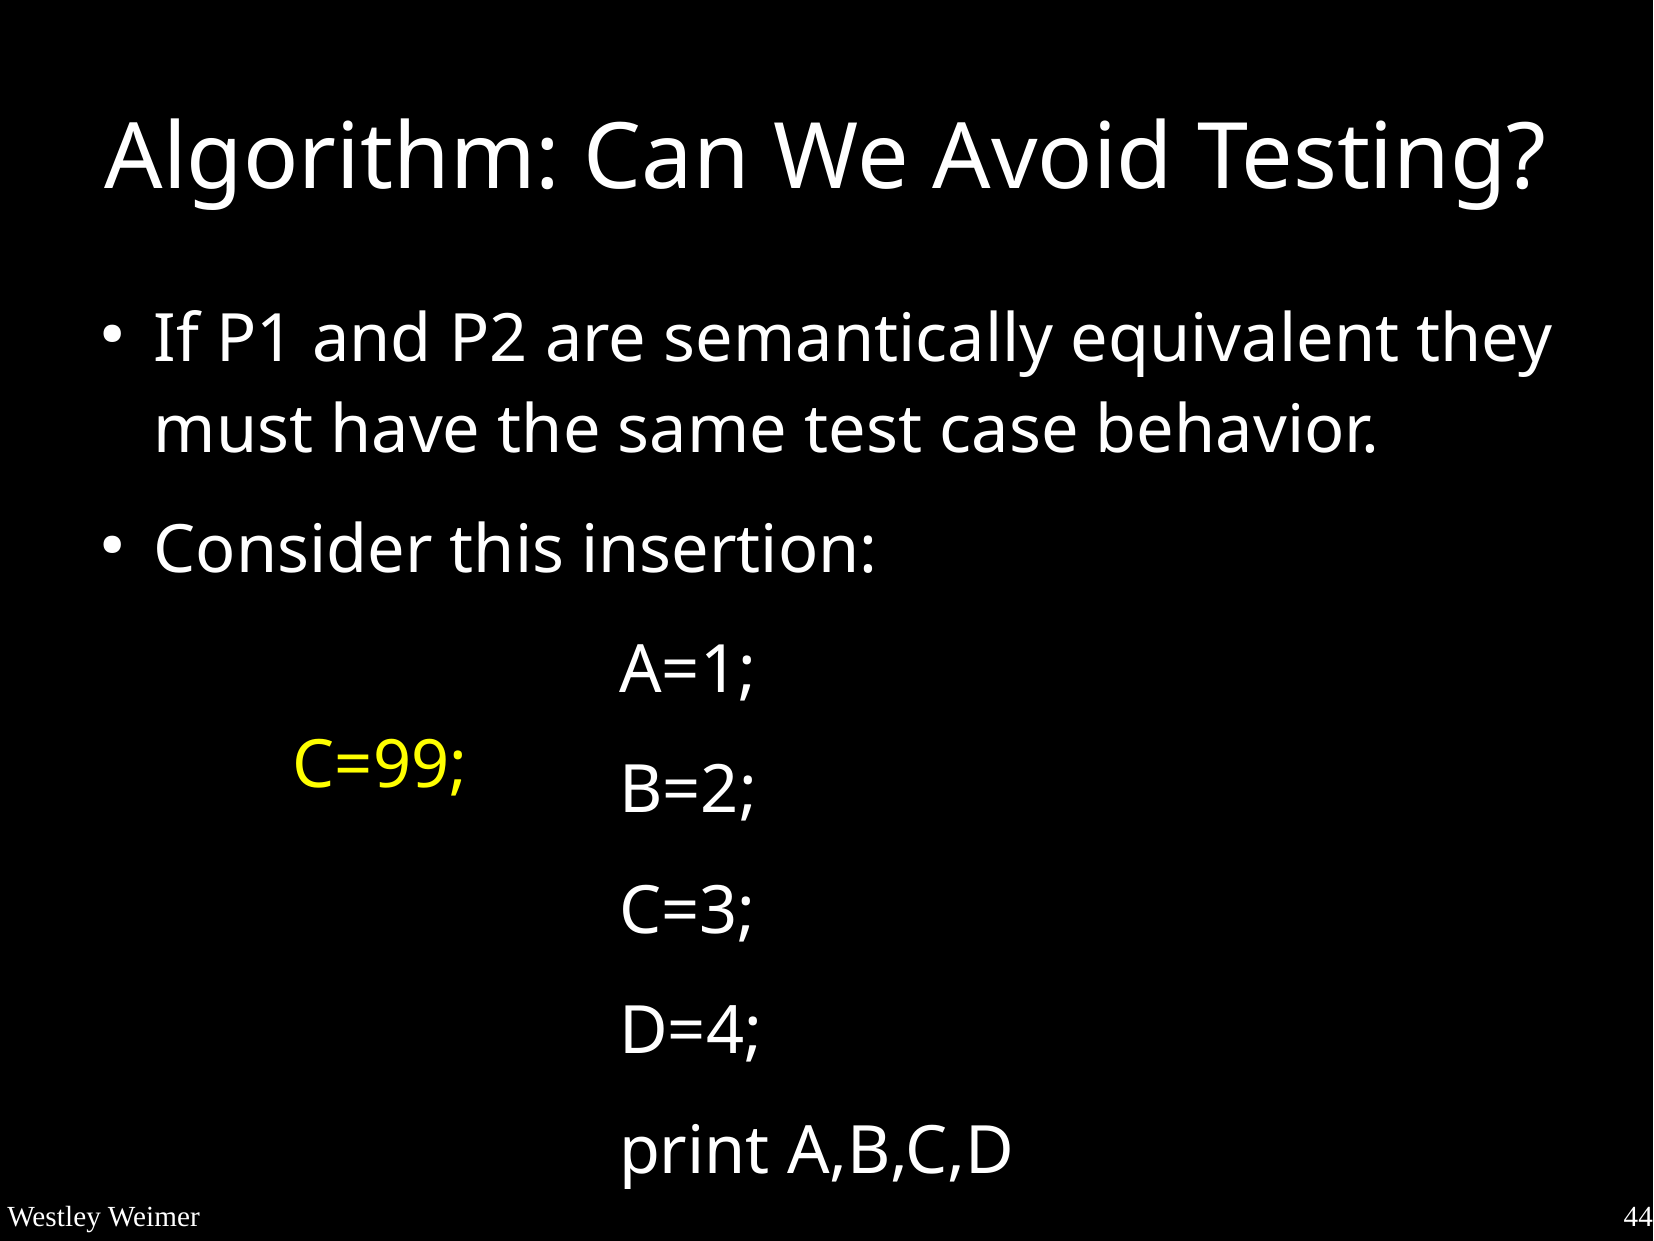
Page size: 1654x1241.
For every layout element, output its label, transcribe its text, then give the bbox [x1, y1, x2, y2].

title Algorithm: Can We Avoid Testing? [82, 49, 1571, 257]
list If P1 and P2 are semantically equivalent they must have the same test case behavior. Consider this insertion: A=1; B=2; C=3; D=4; print A,B,C,D [82, 290, 1571, 1109]
text_box C=99; [277, 708, 477, 802]
